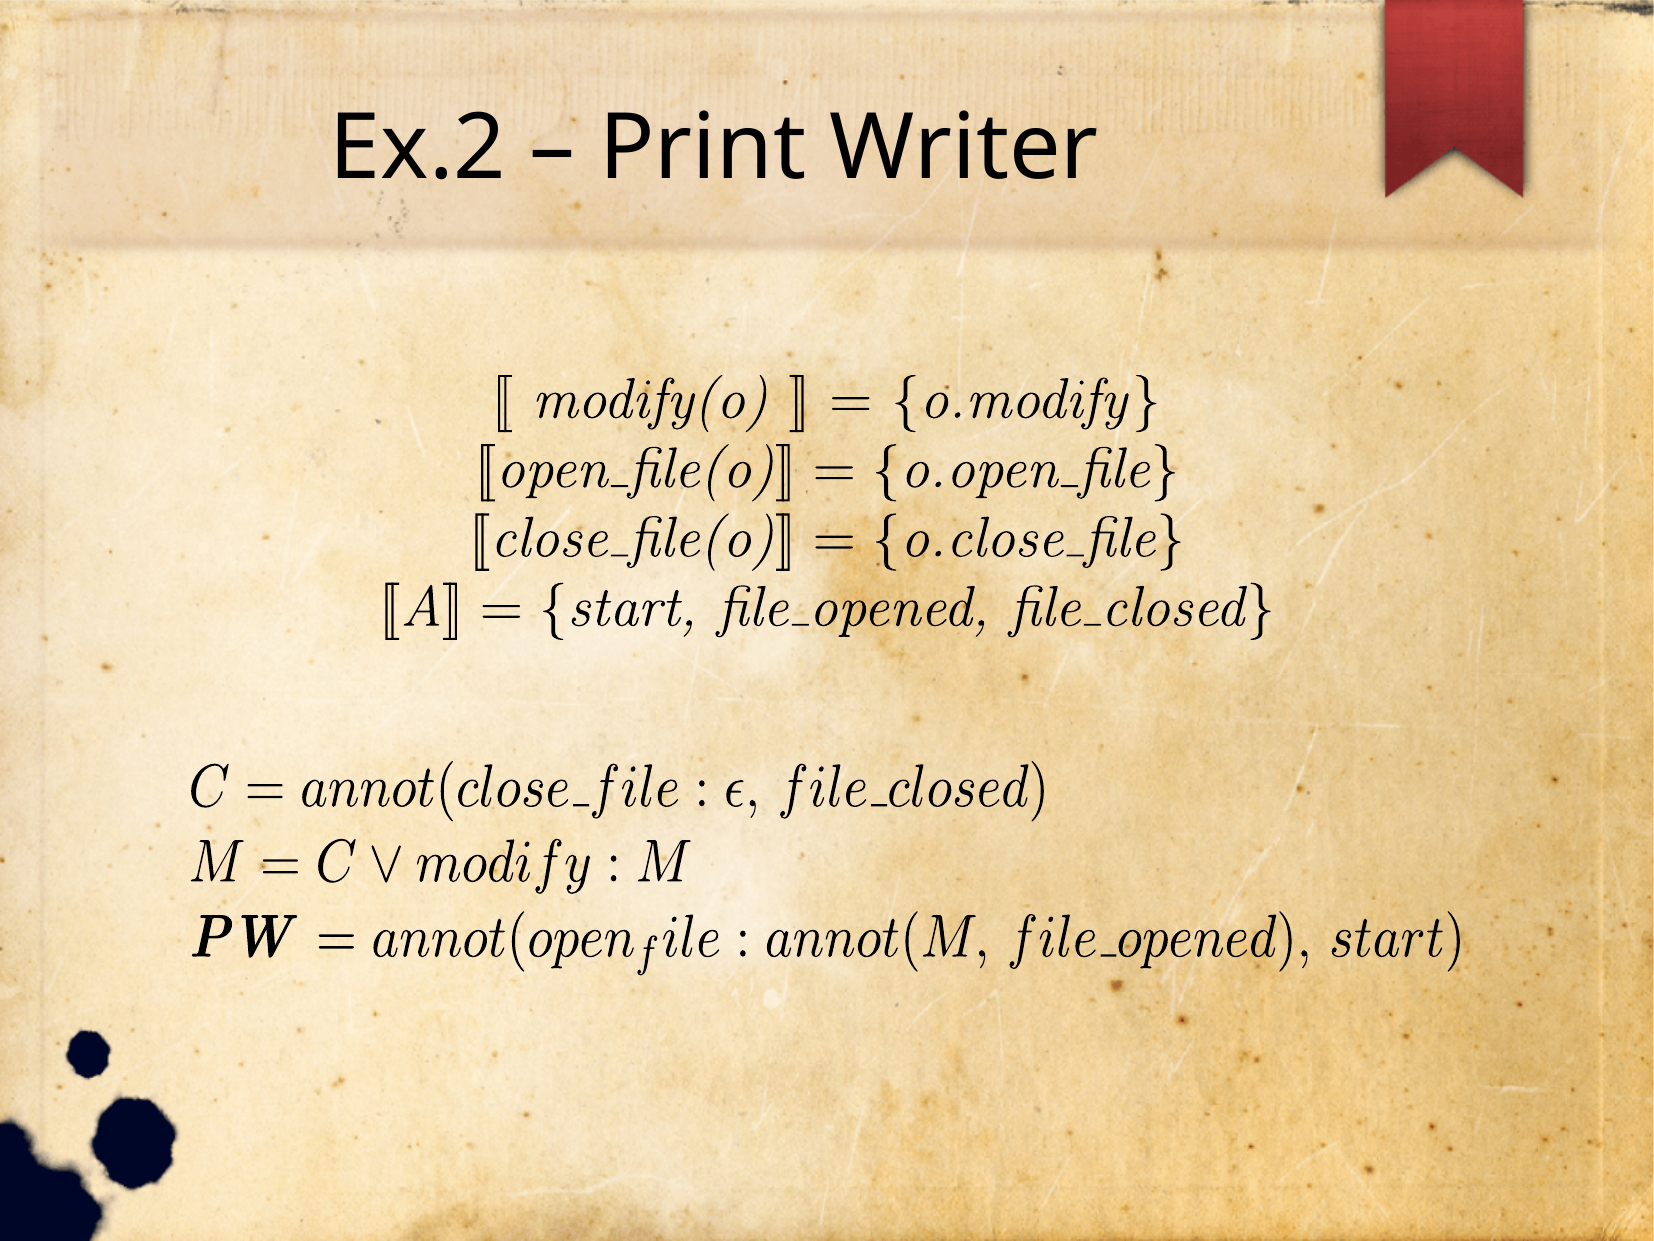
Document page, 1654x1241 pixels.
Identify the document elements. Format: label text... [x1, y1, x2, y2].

picture [0, 0, 1654, 1241]
title Ex.2 – Print Writer [82, 49, 1347, 237]
